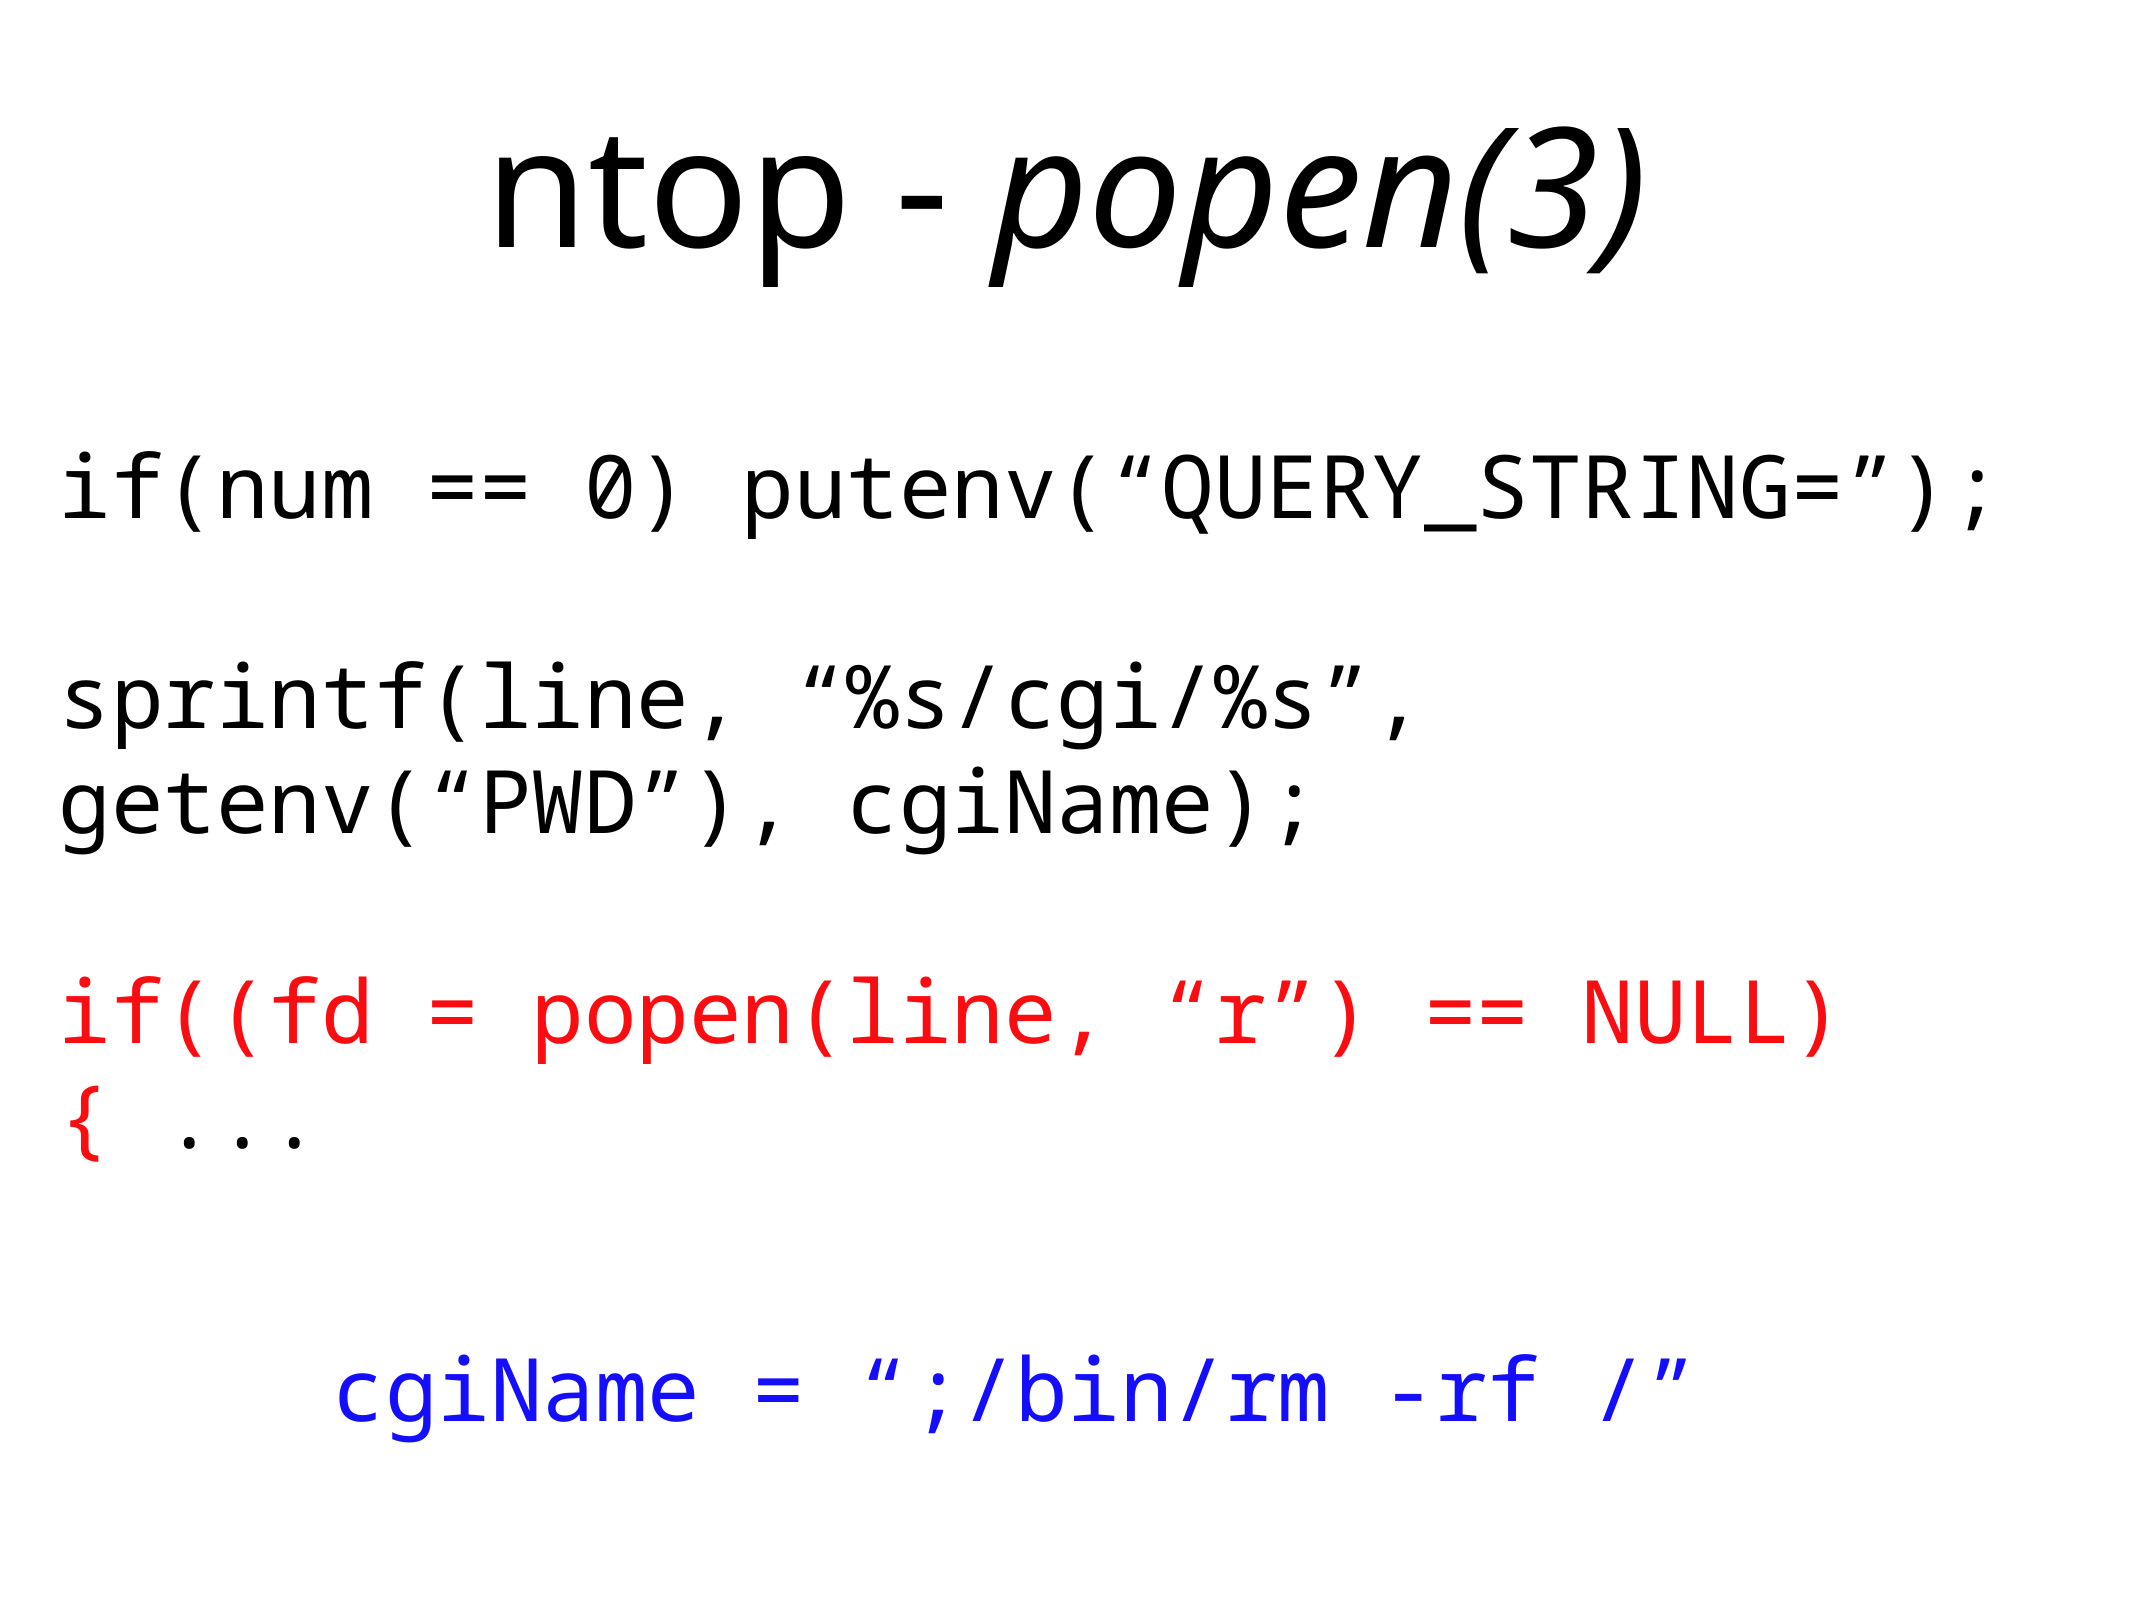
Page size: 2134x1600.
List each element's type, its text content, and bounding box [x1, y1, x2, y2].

text_box if(num == 0) putenv(“QUERY_STRING=”); sprintf(line, “%s/cgi/%s”, getenv(“PWD”), cgiName); if((fd = popen(line, “r”) == NULL) { ... [59, 535, 2097, 1063]
title ntop - popen(3) [208, 41, 1925, 325]
text_box cgiName = “;/bin/rm -rf /” [317, 1326, 1713, 1447]
